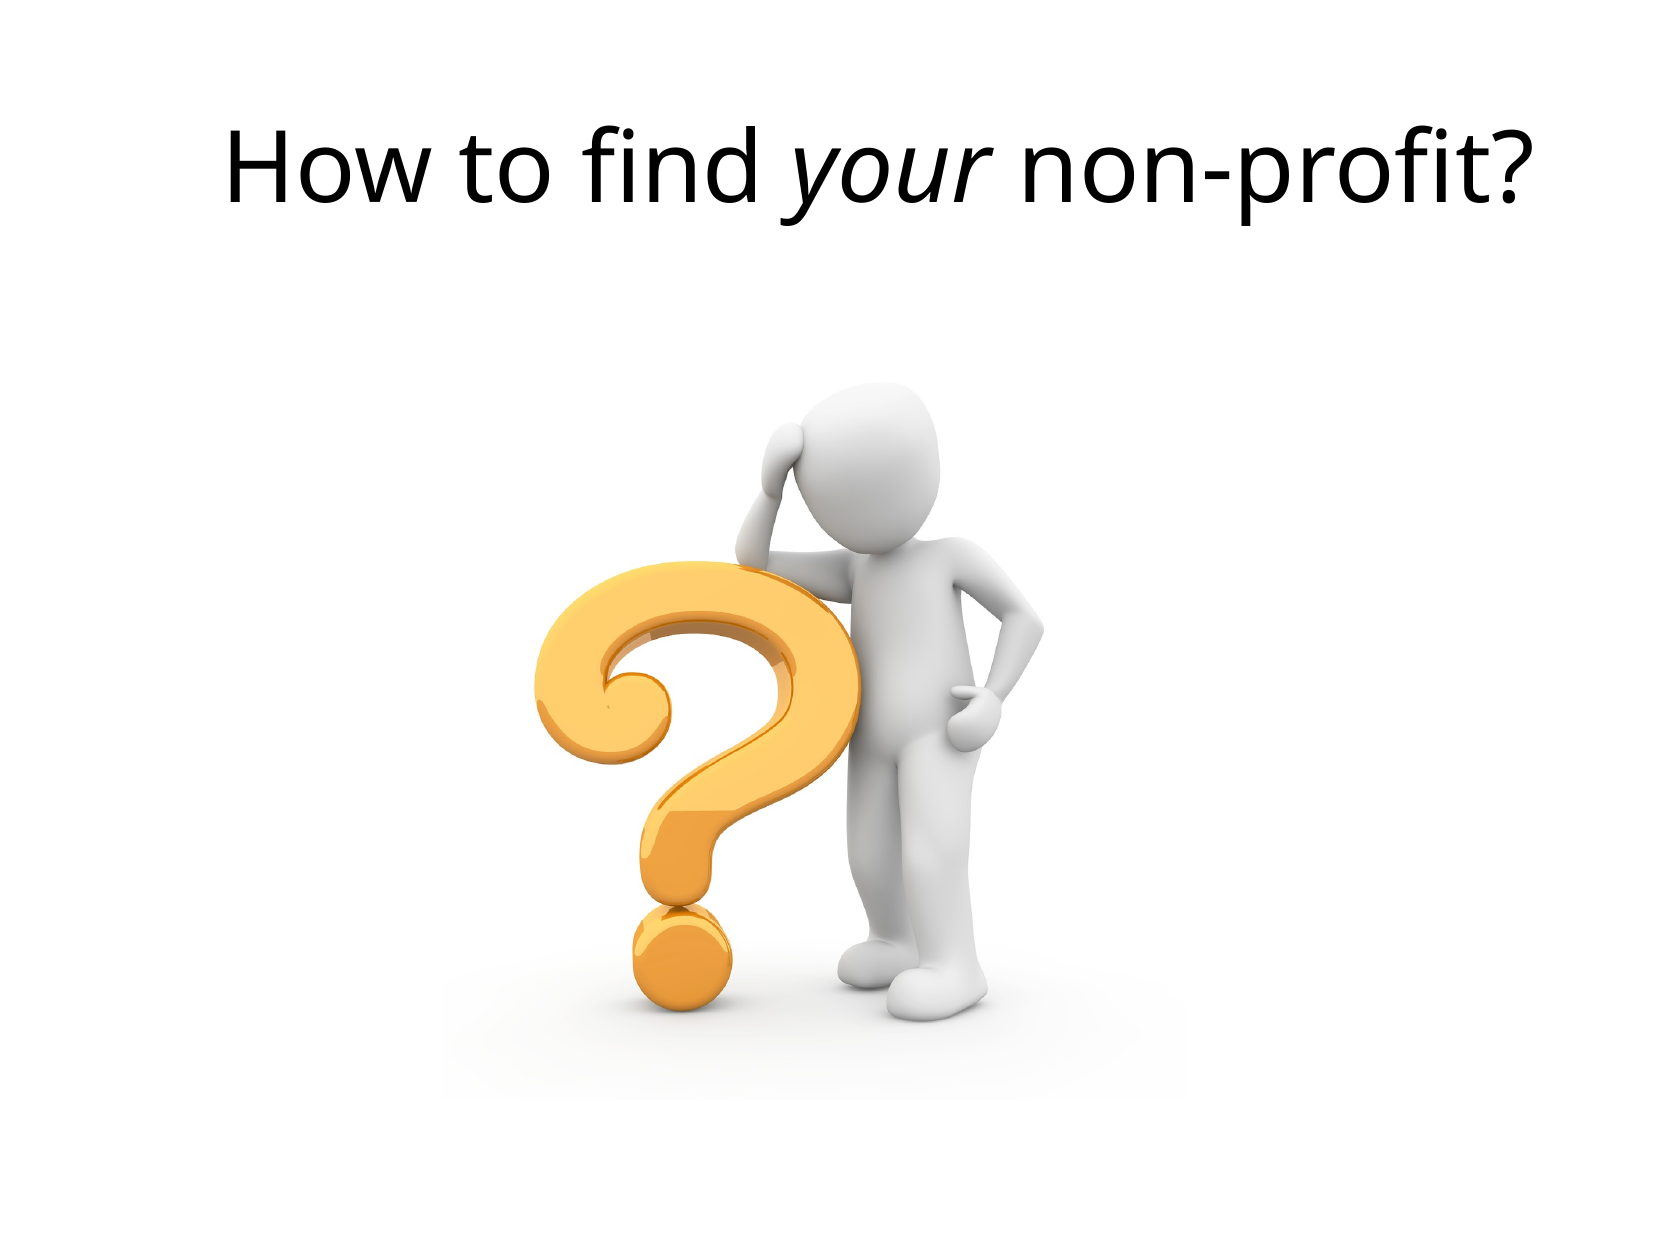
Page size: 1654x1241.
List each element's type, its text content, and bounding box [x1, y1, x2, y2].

picture [442, 356, 1186, 1100]
list How to find your non-profit? [151, 95, 1639, 291]
